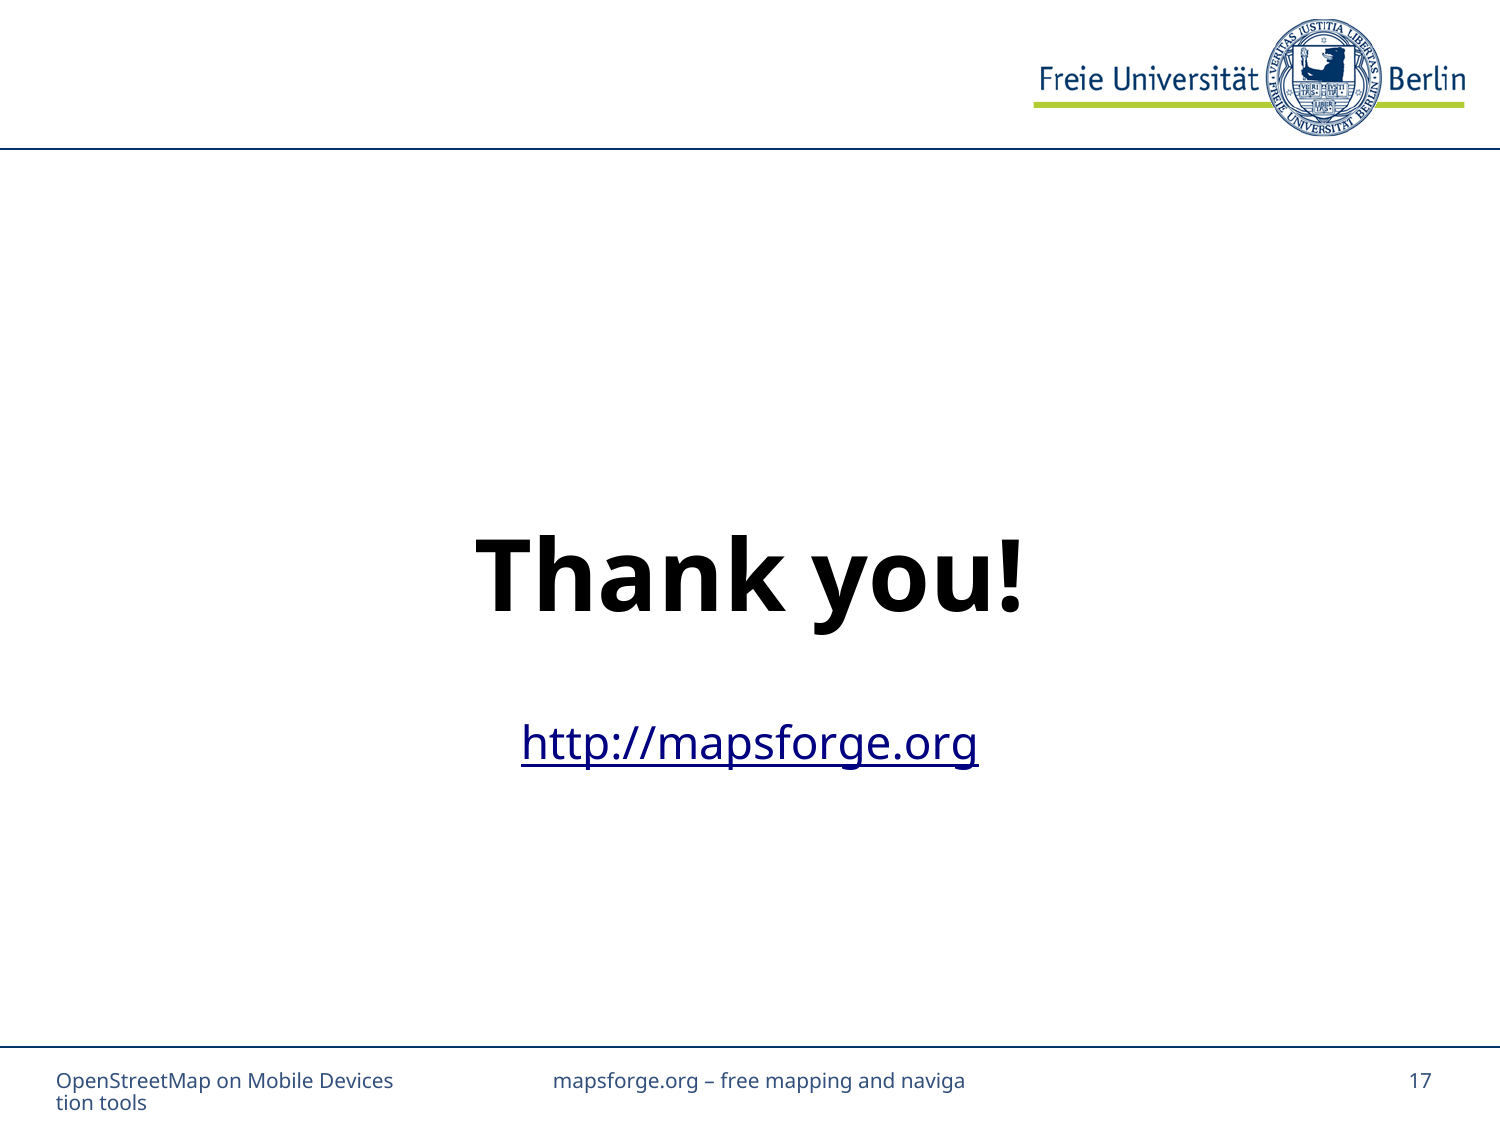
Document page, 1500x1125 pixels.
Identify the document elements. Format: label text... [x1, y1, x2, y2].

list Thank you! [47, 504, 1453, 621]
picture [1033, 19, 1470, 137]
list http://mapsforge.org [47, 711, 1453, 765]
